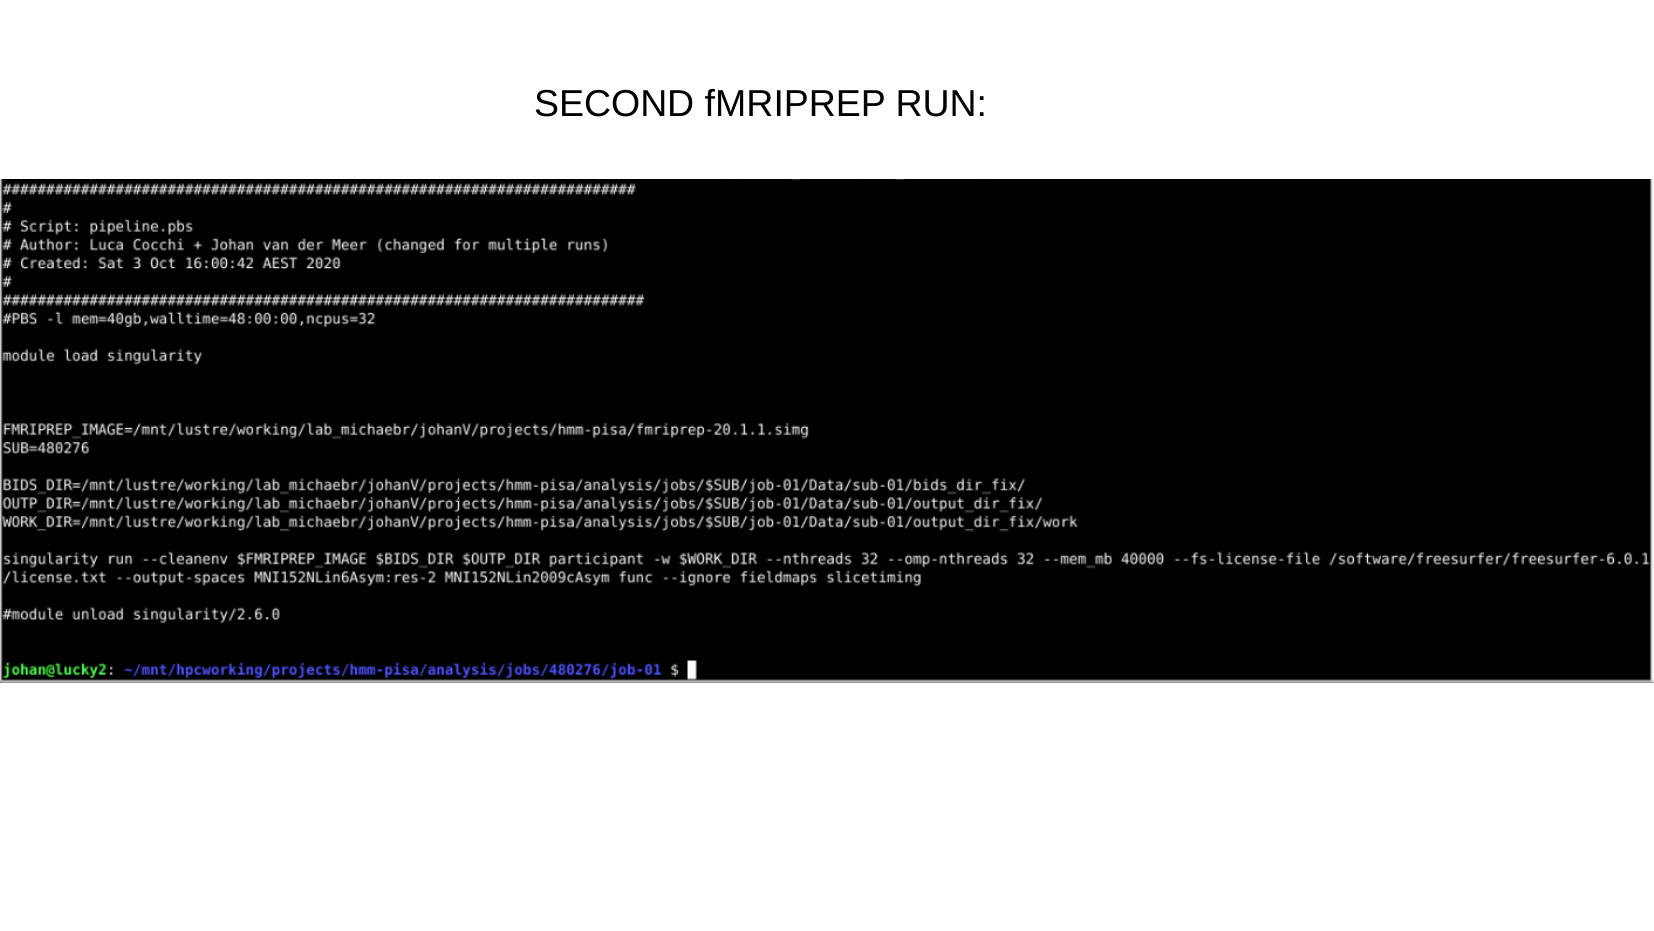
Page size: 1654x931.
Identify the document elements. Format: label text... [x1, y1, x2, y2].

picture [0, 179, 1654, 683]
text_box SECOND fMRIPREP RUN: [519, 75, 1003, 132]
